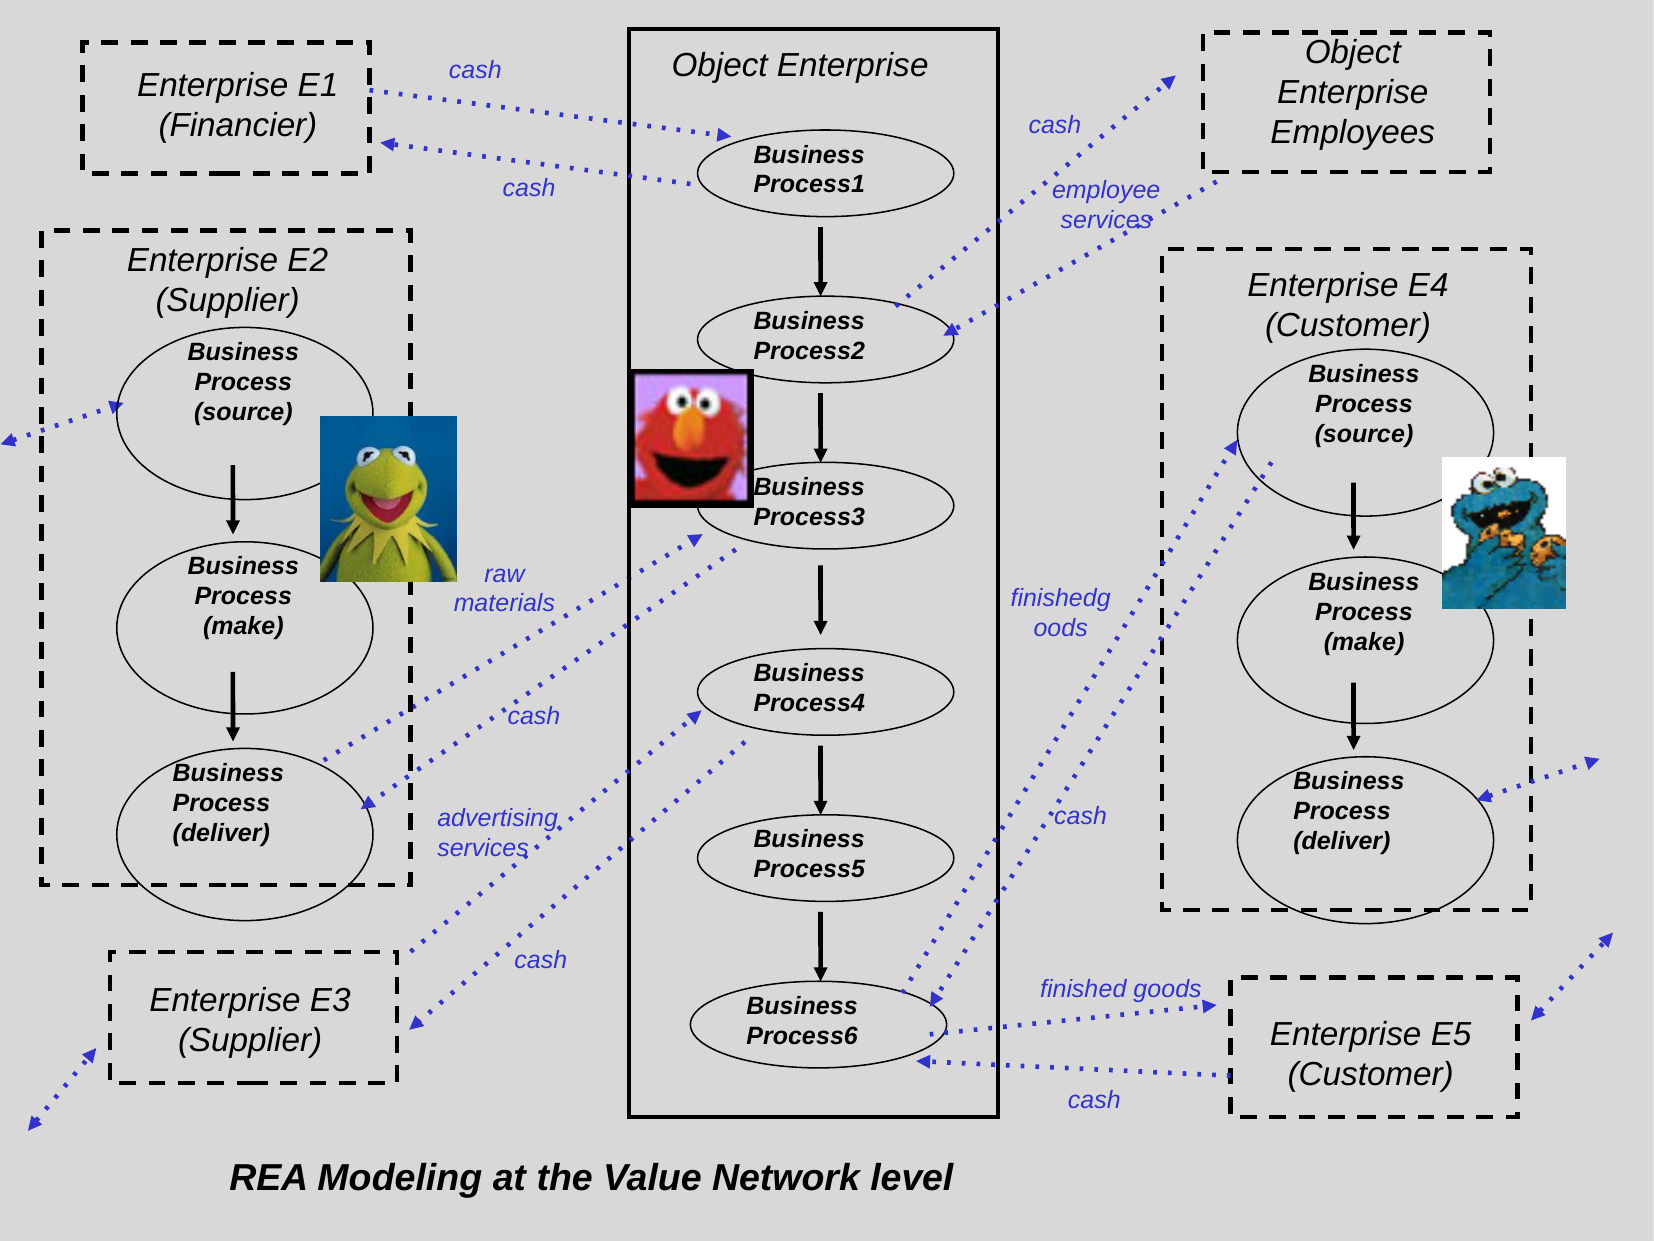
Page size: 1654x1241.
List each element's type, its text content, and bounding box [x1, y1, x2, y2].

text_box Business Process6 [731, 981, 903, 1069]
text_box Enterprise E3 (Supplier) [122, 970, 379, 1077]
text_box cash [433, 45, 571, 96]
text_box Enterprise E5 (Customer) [1243, 1004, 1499, 1111]
text_box finished goods [1011, 965, 1231, 1015]
text_box Business Process5 [738, 815, 910, 902]
text_box Business Process (source) [1278, 349, 1450, 434]
text_box cash [492, 692, 630, 742]
text_box Enterprise E2 (Supplier) [99, 230, 356, 337]
text_box Object Enterprise Employees [1225, 22, 1481, 174]
text_box Business Process (make) [158, 542, 329, 629]
text_box employee services [997, 166, 1216, 250]
text_box cash [1039, 791, 1176, 842]
picture [320, 416, 457, 582]
text_box Business Process (deliver) [157, 748, 329, 836]
text_box Object Enterprise [656, 35, 972, 97]
text_box Business Process2 [738, 296, 910, 384]
text_box Business Process3 [738, 462, 910, 550]
text_box [0, 0, 1654, 1241]
text_box raw materials [429, 549, 580, 633]
text_box Business Process (deliver) [1278, 757, 1450, 841]
text_box Business Process4 [738, 649, 910, 736]
text_box cash [1013, 100, 1151, 151]
text_box Enterprise E4 (Customer) [1220, 255, 1476, 362]
text_box Business Process1 [738, 130, 910, 218]
text_box cash [454, 164, 605, 215]
text_box Business Process (make) [1278, 557, 1450, 641]
text_box REA Modeling at the Value Network level [203, 1145, 1409, 1212]
picture [1442, 457, 1566, 609]
picture [630, 369, 754, 508]
text_box finishedgoods [992, 574, 1130, 657]
text_box cash [1052, 1075, 1190, 1126]
text_box cash [499, 936, 636, 986]
text_box advertising services [422, 794, 616, 878]
text_box Business Process (source) [158, 327, 329, 415]
text_box Enterprise E1 (Financier) [109, 56, 367, 162]
